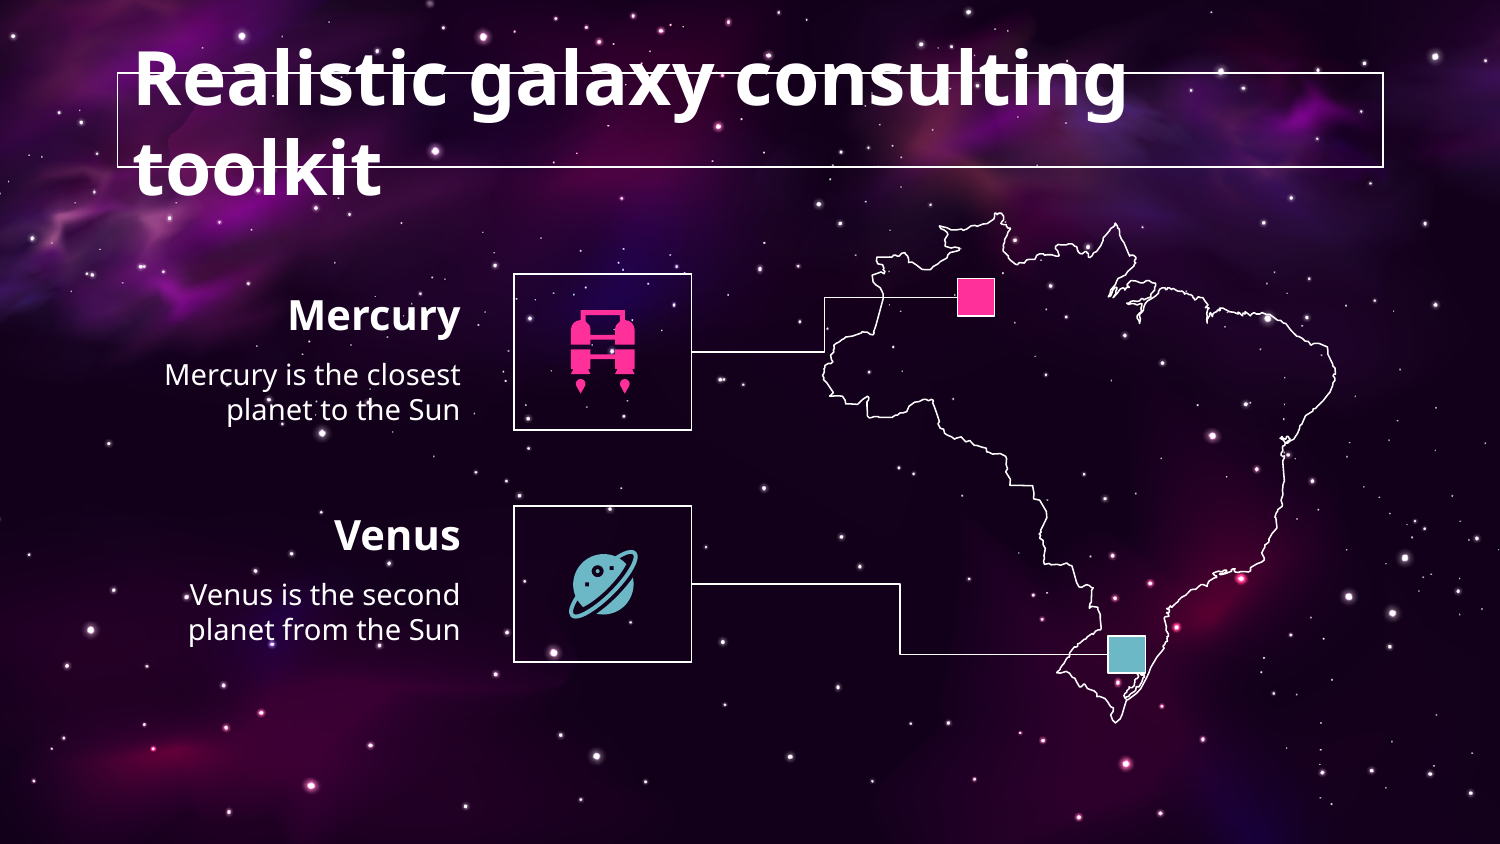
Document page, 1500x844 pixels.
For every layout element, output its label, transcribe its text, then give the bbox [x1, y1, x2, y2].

text_box Venus is the second planet from the Sun [117, 561, 476, 650]
text_box [575, 378, 586, 394]
text_box [596, 577, 634, 615]
text_box [569, 549, 638, 619]
text_box [1108, 636, 1146, 674]
picture [0, 0, 1500, 844]
title Realistic galaxy consulting toolkit [117, 72, 1383, 167]
text_box [570, 310, 635, 345]
text_box Venus [117, 514, 476, 561]
text_box [957, 278, 995, 316]
text_box Mercury [117, 294, 476, 341]
text_box Mercury is the closest planet to the Sun [117, 341, 476, 430]
text_box [570, 349, 635, 375]
text_box [620, 378, 630, 394]
